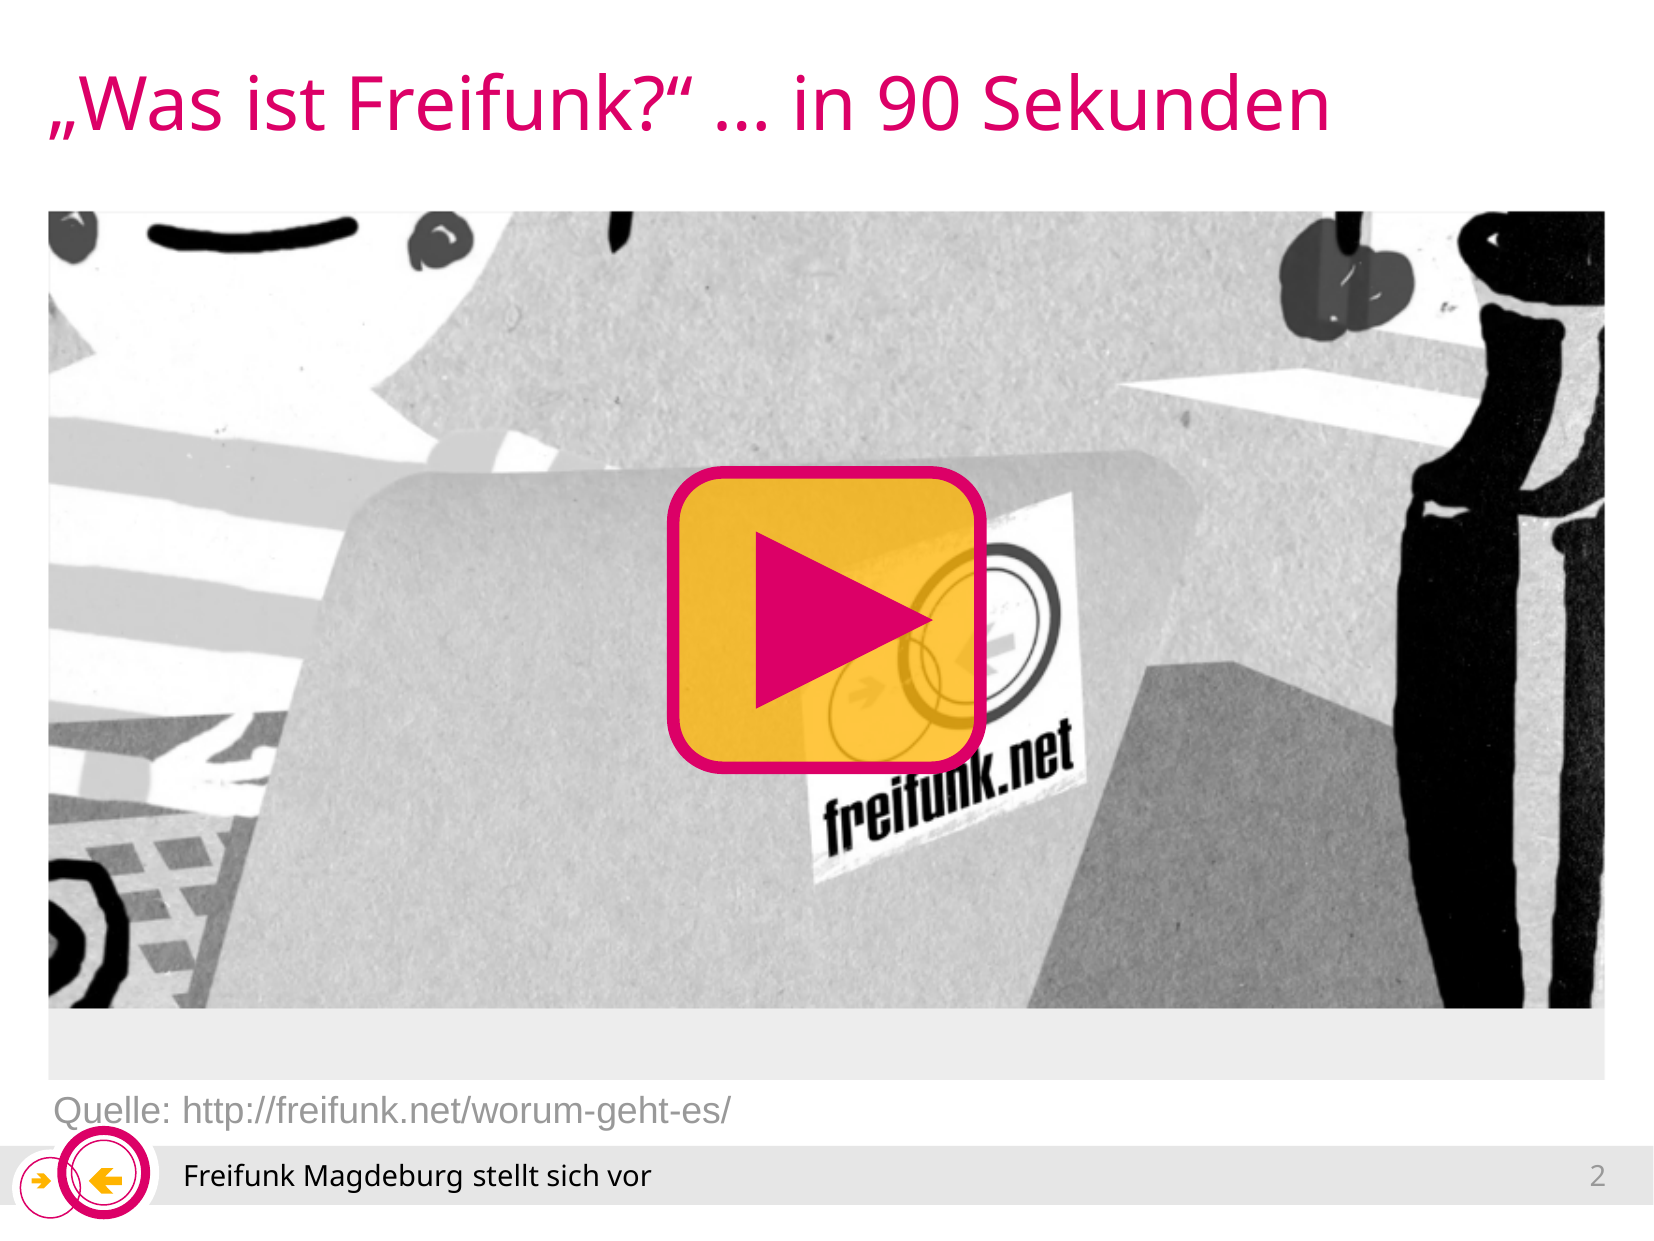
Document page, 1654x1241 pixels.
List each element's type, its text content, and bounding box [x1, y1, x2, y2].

text_box [673, 472, 981, 768]
text_box Quelle: http://freifunk.net/worum-geht-es/ [35, 1079, 780, 1143]
title „Was ist Freifunk?“ … in 90 Sekunden [47, 45, 1607, 158]
picture [47, 208, 1607, 1080]
